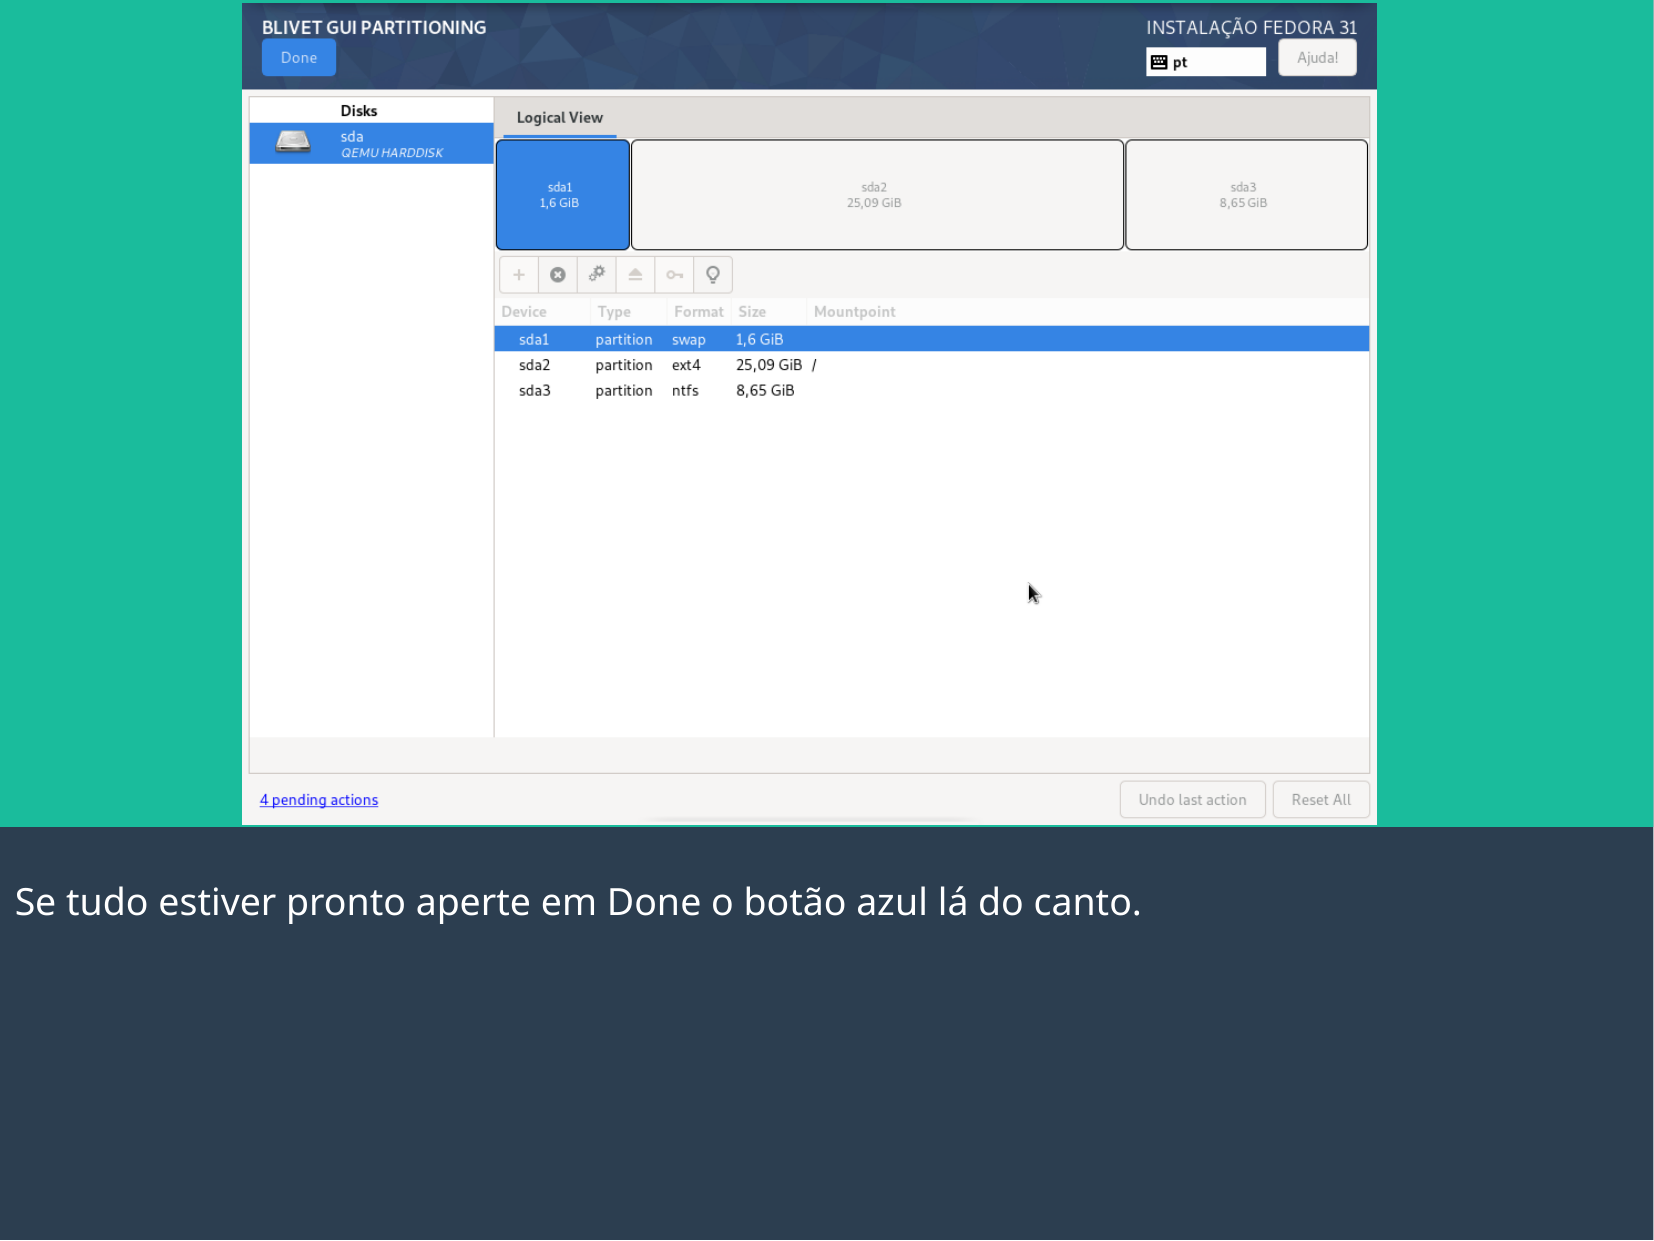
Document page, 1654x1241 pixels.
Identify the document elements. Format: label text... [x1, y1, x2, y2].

picture [242, 3, 1377, 826]
text_box Se tudo estiver pronto aperte em Done o botão azul lá do canto. [0, 868, 1516, 927]
